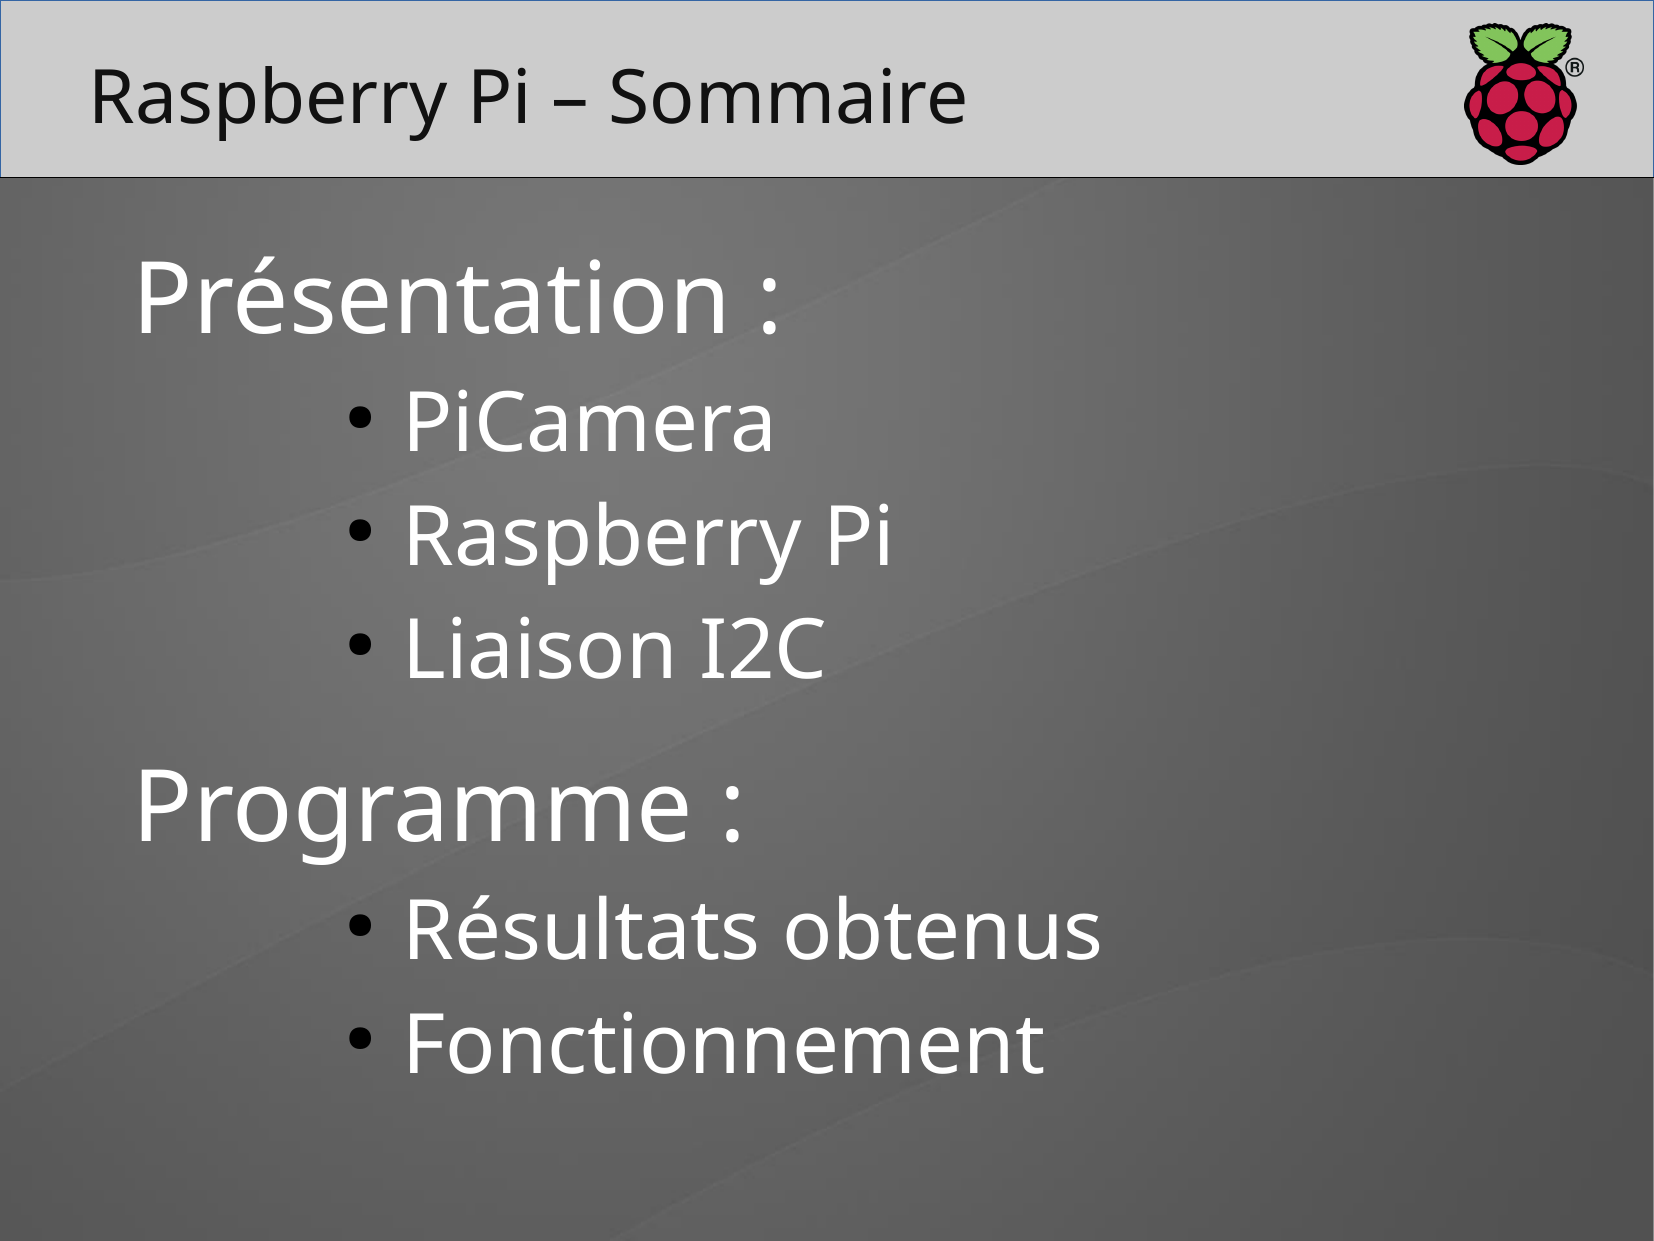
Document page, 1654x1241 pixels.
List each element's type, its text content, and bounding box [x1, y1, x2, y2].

text_box Programme : Résultats obtenus Fonctionnement [118, 752, 1536, 1193]
picture [1464, 23, 1584, 165]
text_box Raspberry Pi – Sommaire [0, 35, 1123, 254]
picture [0, 178, 1654, 1241]
text_box [0, 0, 1654, 177]
text_box Présentation : PiCamera Raspberry Pi Liaison I2C [118, 244, 1536, 686]
